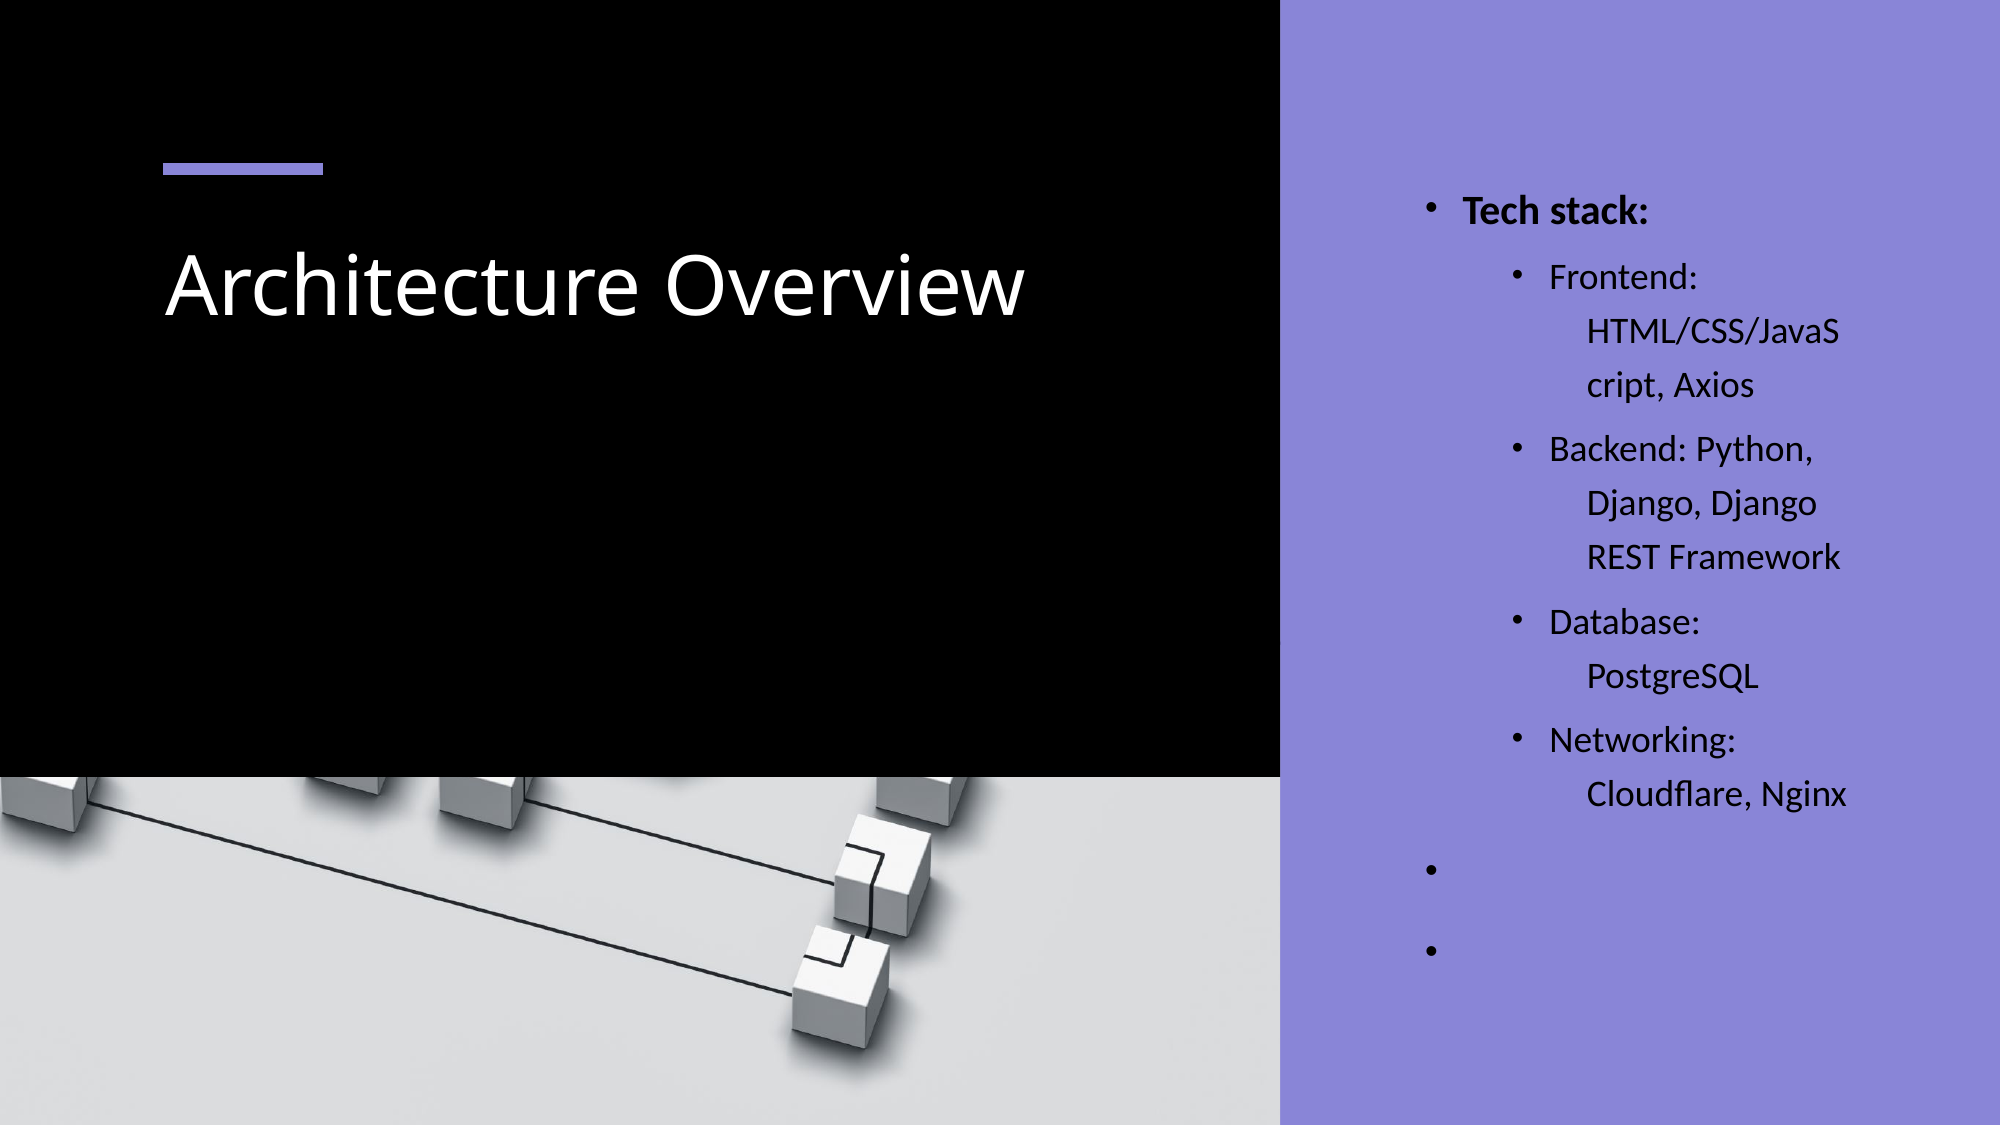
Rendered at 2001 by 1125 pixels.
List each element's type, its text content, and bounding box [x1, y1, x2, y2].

text_box [1281, 0, 2000, 1125]
title Architecture Overview [150, 224, 1068, 743]
text_box [0, 0, 1280, 777]
picture [0, 0, 1281, 1125]
list Tech stack: Frontend: HTML/CSS/JavaScript, Axios Backend: Python, Django, Django REST Framework Database: PostgreSQL Networking: Cloudflare, Nginx [1410, 164, 1864, 971]
